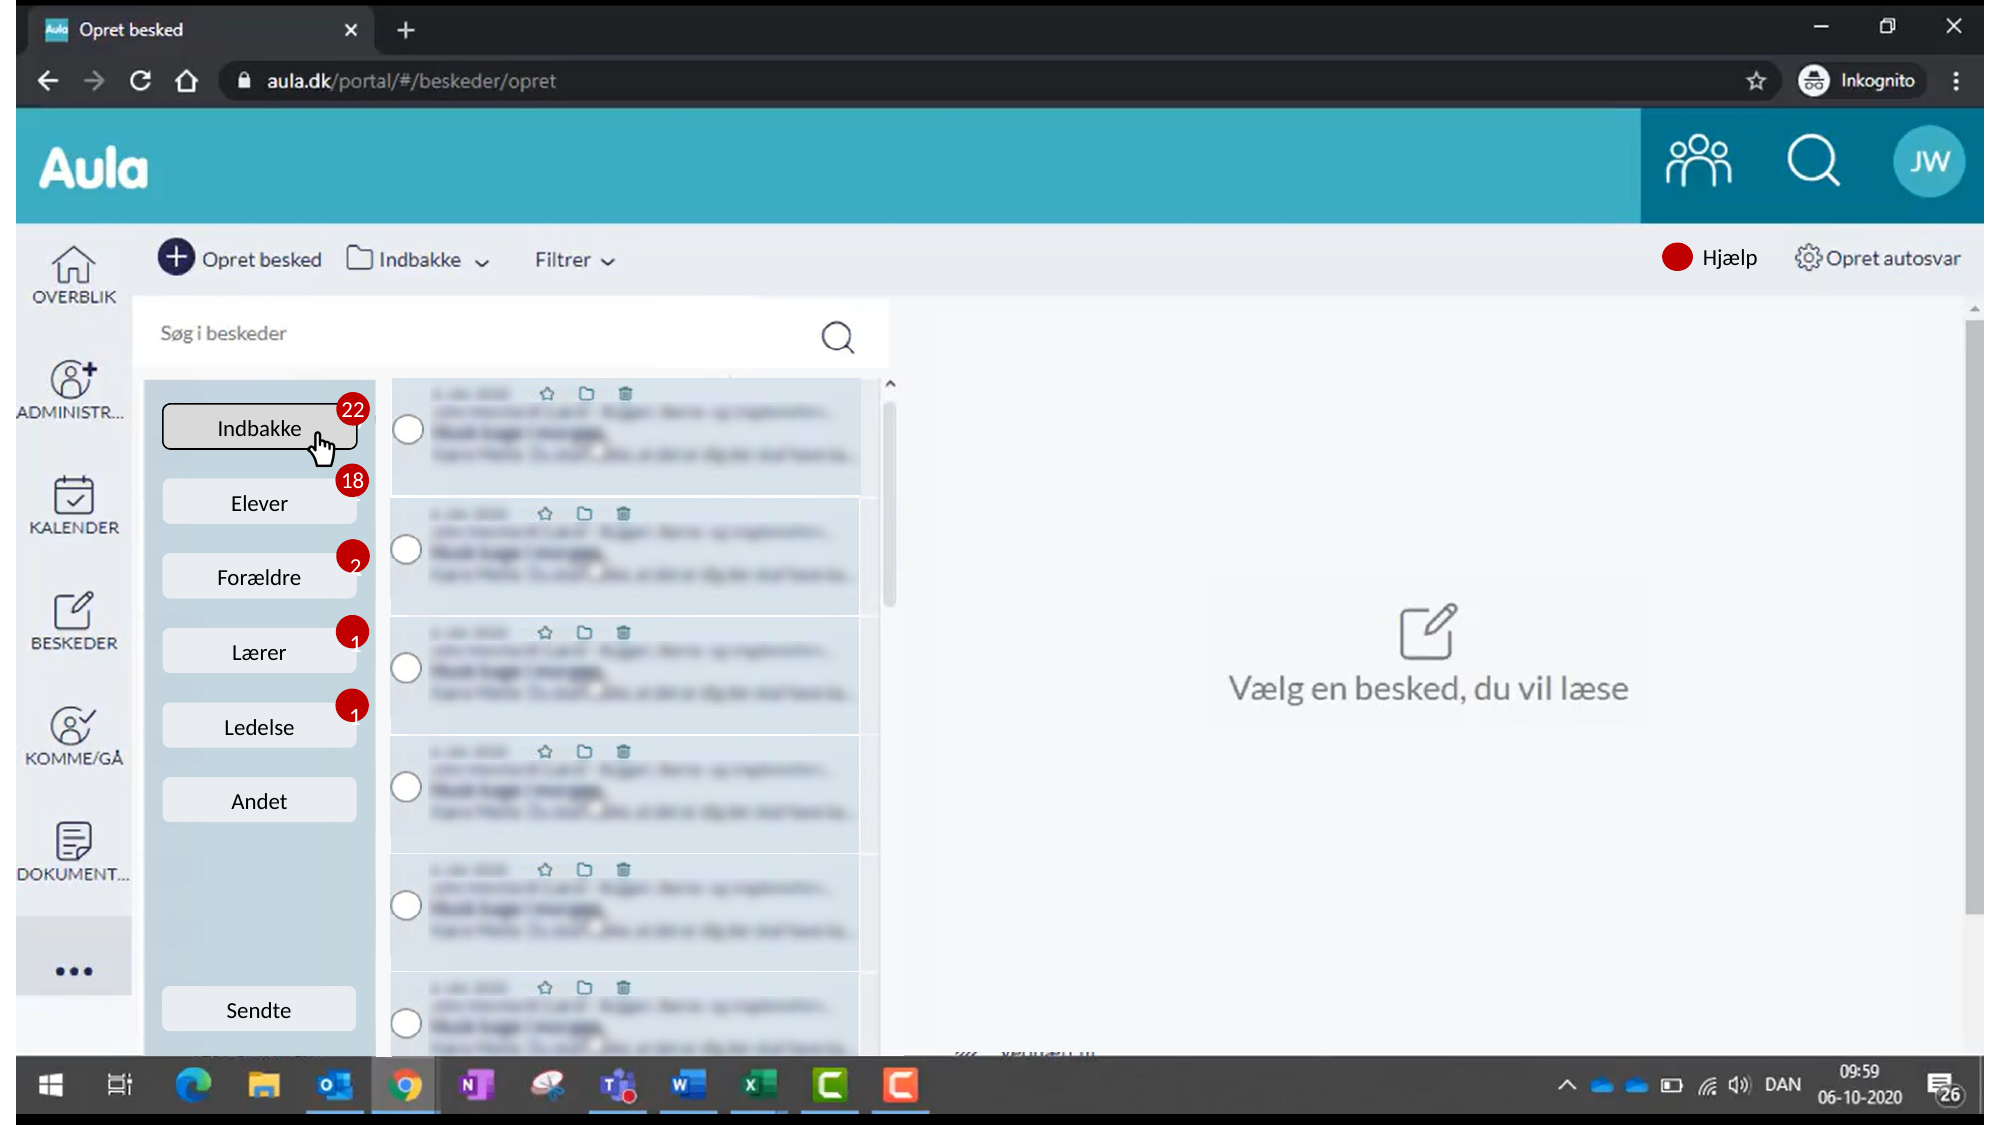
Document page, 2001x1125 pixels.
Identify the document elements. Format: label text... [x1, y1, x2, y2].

text_box 2 [336, 539, 370, 573]
text_box 1 [335, 615, 370, 649]
text_box Ledelse [162, 702, 357, 748]
text_box Indbakke [162, 403, 326, 449]
text_box 1 [335, 688, 369, 722]
picture [1666, 131, 1732, 191]
picture [1785, 128, 1840, 186]
text_box Andet [162, 777, 357, 823]
text_box 22 [326, 387, 398, 431]
picture [16, 0, 1984, 1125]
text_box Forældre [162, 553, 357, 599]
text_box [1662, 242, 1687, 271]
text_box Lærer [162, 627, 357, 673]
text_box Elever [162, 478, 357, 524]
text_box Hjælp [1687, 235, 1774, 279]
text_box 18 [326, 458, 394, 502]
text_box Sendte [162, 986, 357, 1032]
picture [1893, 126, 1965, 197]
